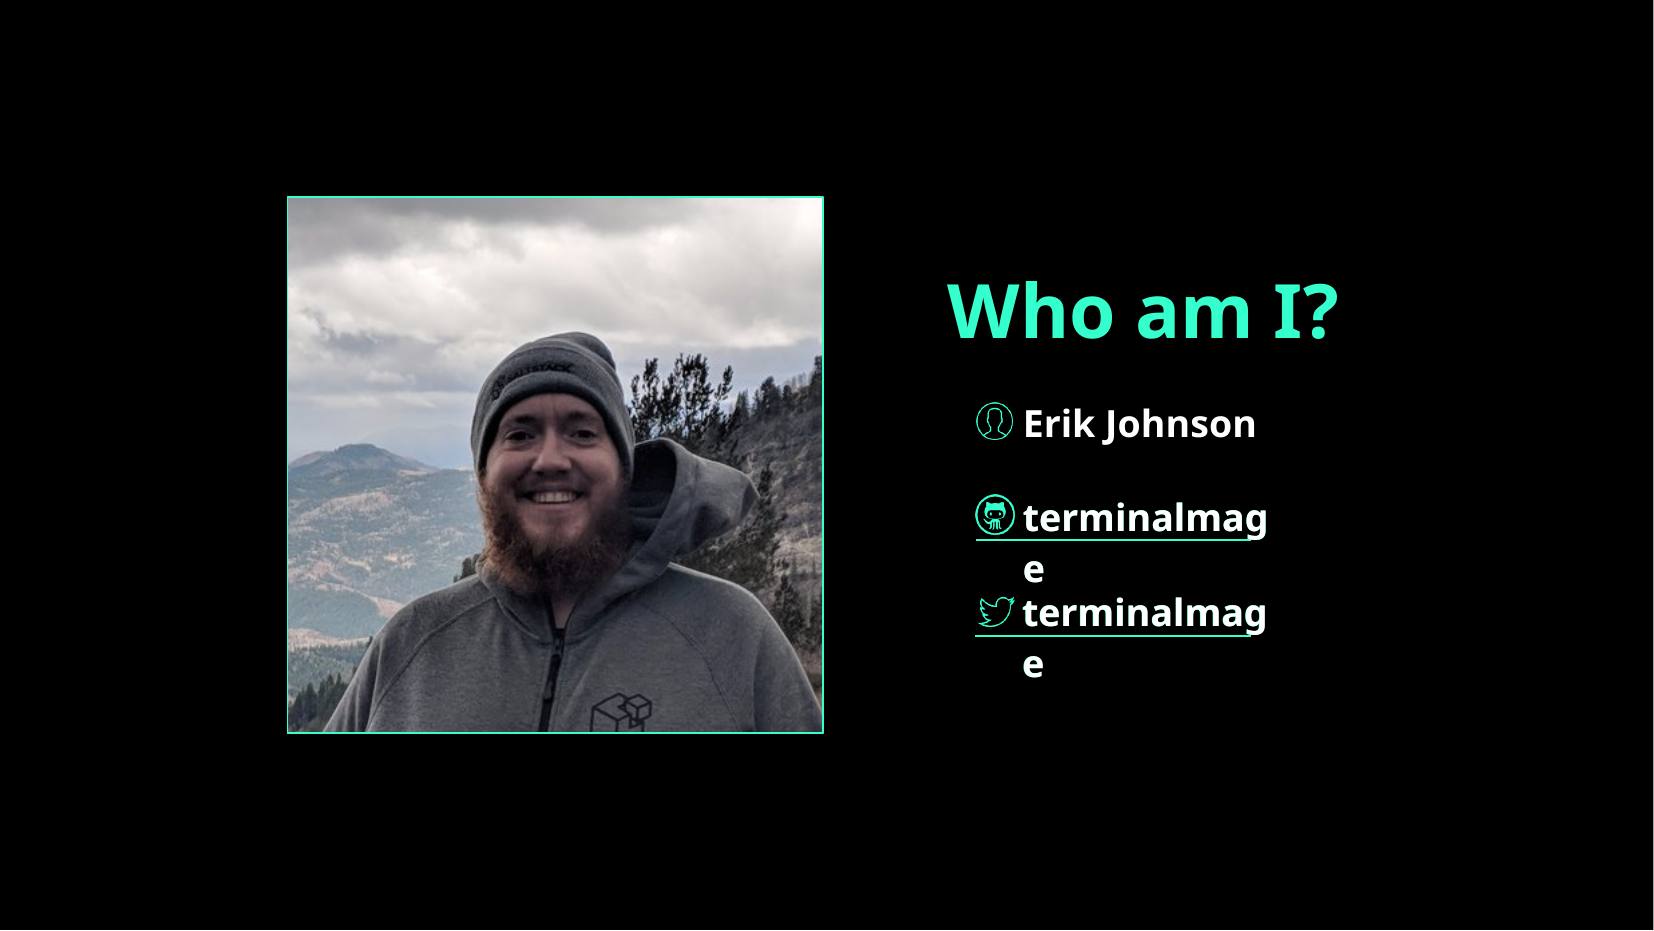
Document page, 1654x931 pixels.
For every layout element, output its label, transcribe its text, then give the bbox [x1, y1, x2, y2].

text_box terminalmage [1007, 579, 1293, 639]
text_box Who am I? [933, 250, 1366, 361]
picture [975, 494, 1008, 535]
text_box terminalmage [1008, 484, 1294, 545]
picture [977, 592, 1007, 631]
picture [288, 198, 823, 733]
picture [976, 402, 1008, 440]
text_box Erik Johnson [1008, 390, 1294, 450]
